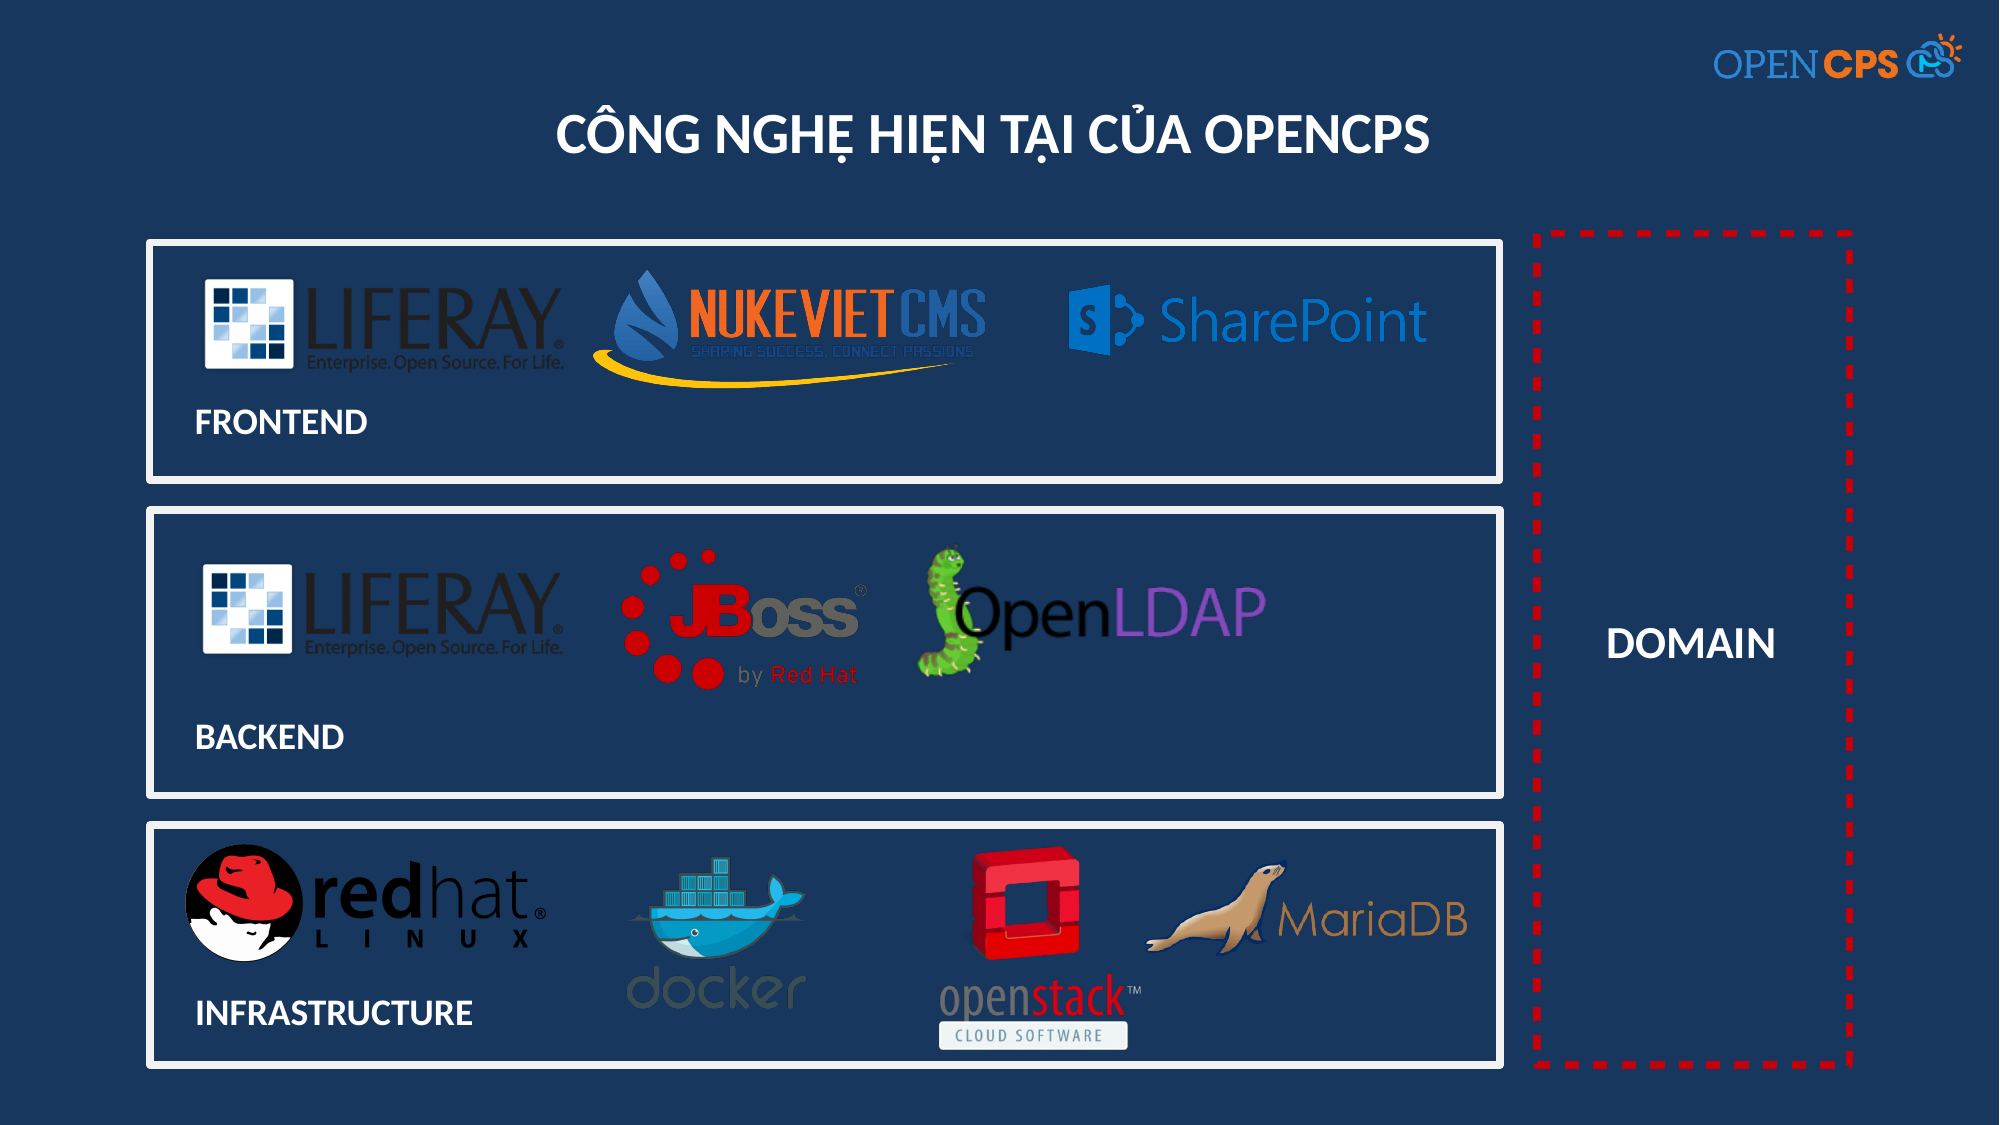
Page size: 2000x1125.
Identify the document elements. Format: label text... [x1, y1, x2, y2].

picture [885, 846, 1471, 1051]
picture [593, 235, 991, 421]
picture [193, 554, 571, 663]
text_box DOMAIN [1536, 550, 1846, 675]
text_box [1536, 233, 1850, 1065]
text_box INFRASTRUCTURE [180, 980, 690, 1041]
text_box [149, 242, 1500, 480]
picture [1709, 29, 1966, 85]
picture [195, 269, 572, 378]
picture [914, 539, 1276, 681]
text_box CÔNG NGHỆ HIỆN TẠI CỦA OPENCPS [541, 87, 1447, 173]
picture [617, 545, 871, 694]
text_box BACKEND [180, 704, 618, 765]
picture [1038, 253, 1457, 387]
text_box FRONTEND [180, 389, 618, 450]
text_box [150, 510, 1500, 796]
picture [615, 848, 822, 1021]
picture [185, 844, 546, 962]
text_box [150, 825, 1500, 1066]
